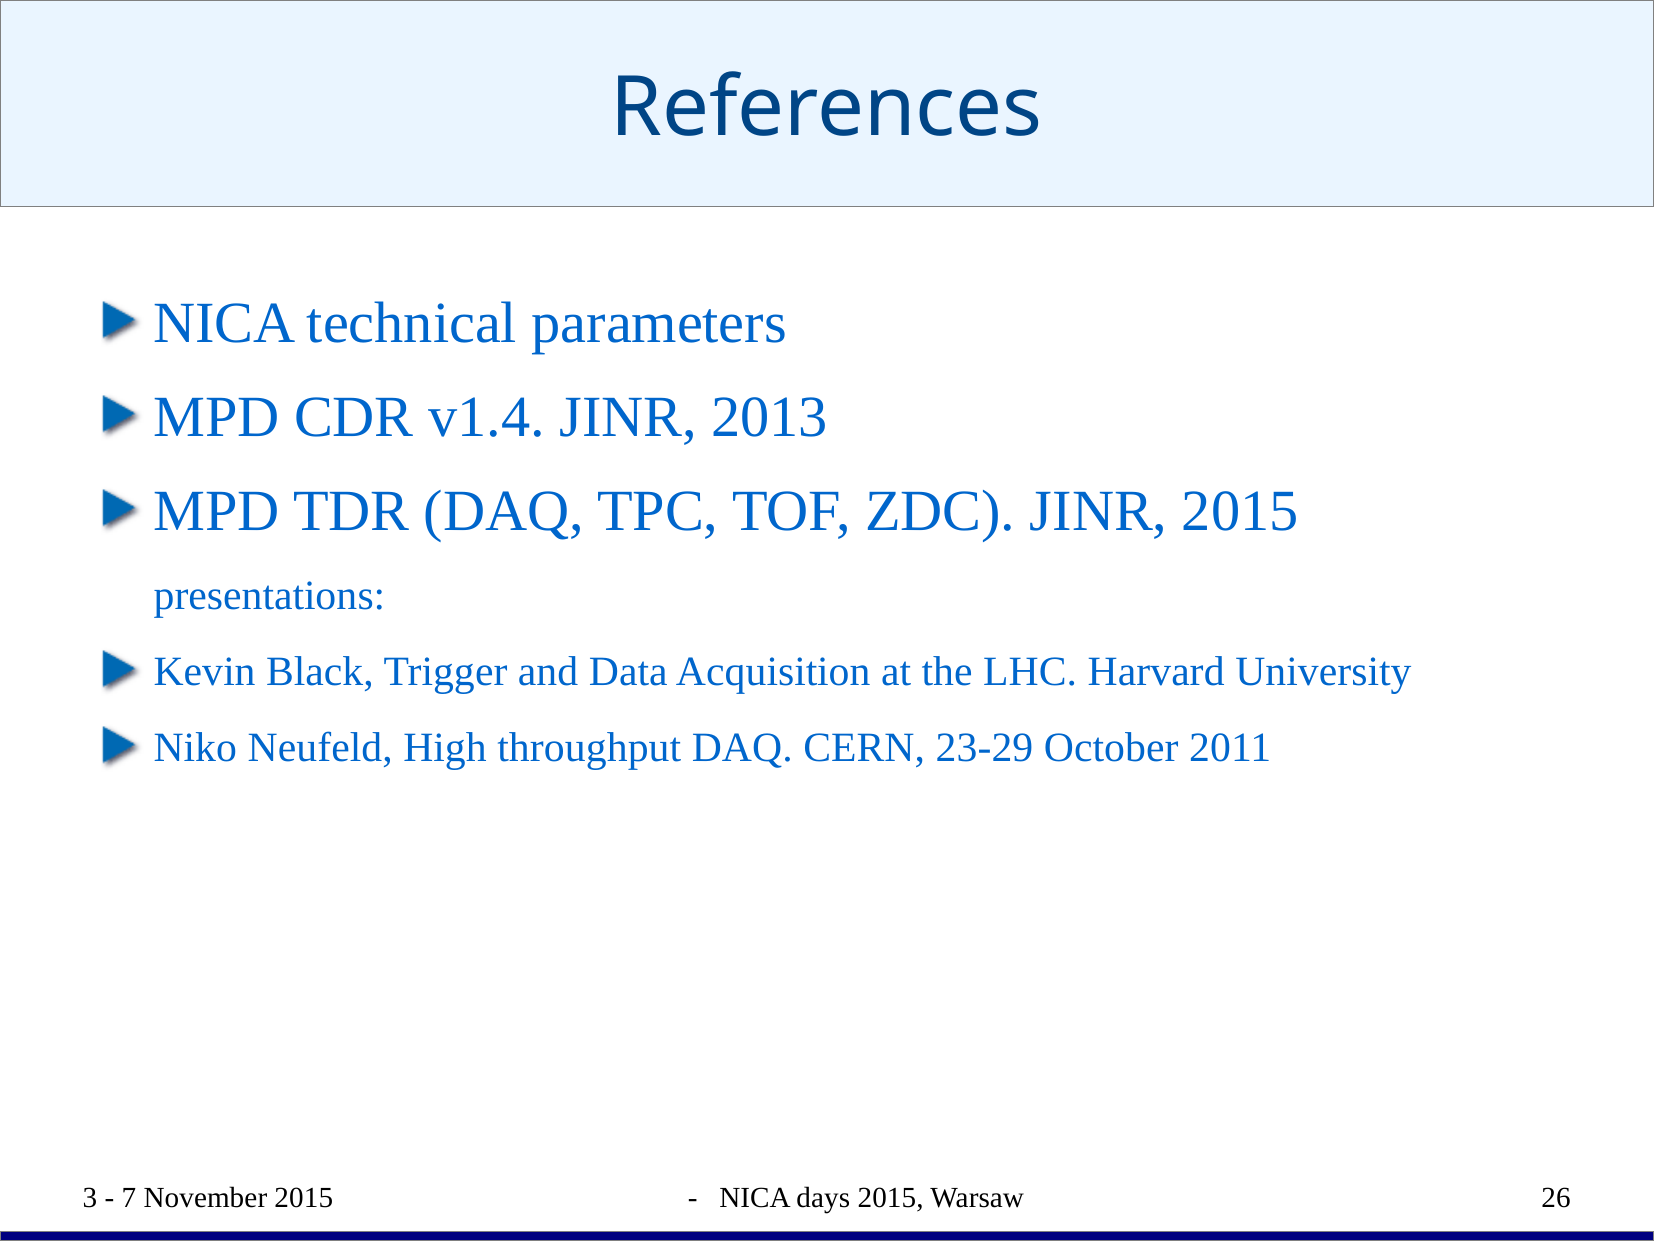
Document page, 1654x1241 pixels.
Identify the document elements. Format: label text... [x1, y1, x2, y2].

list NICA technical parameters MPD CDR v1.4. JINR, 2013 MPD TDR (DAQ, TPC, TOF, ZDC). JINR, 2015 presentations: Kevin Black, Trigger and Data Acquisition at the LHC. Harvard University Niko Neufeld, High throughput DAQ. CERN, 23-29 October 2011 [82, 290, 1571, 1109]
title References [82, 29, 1571, 178]
